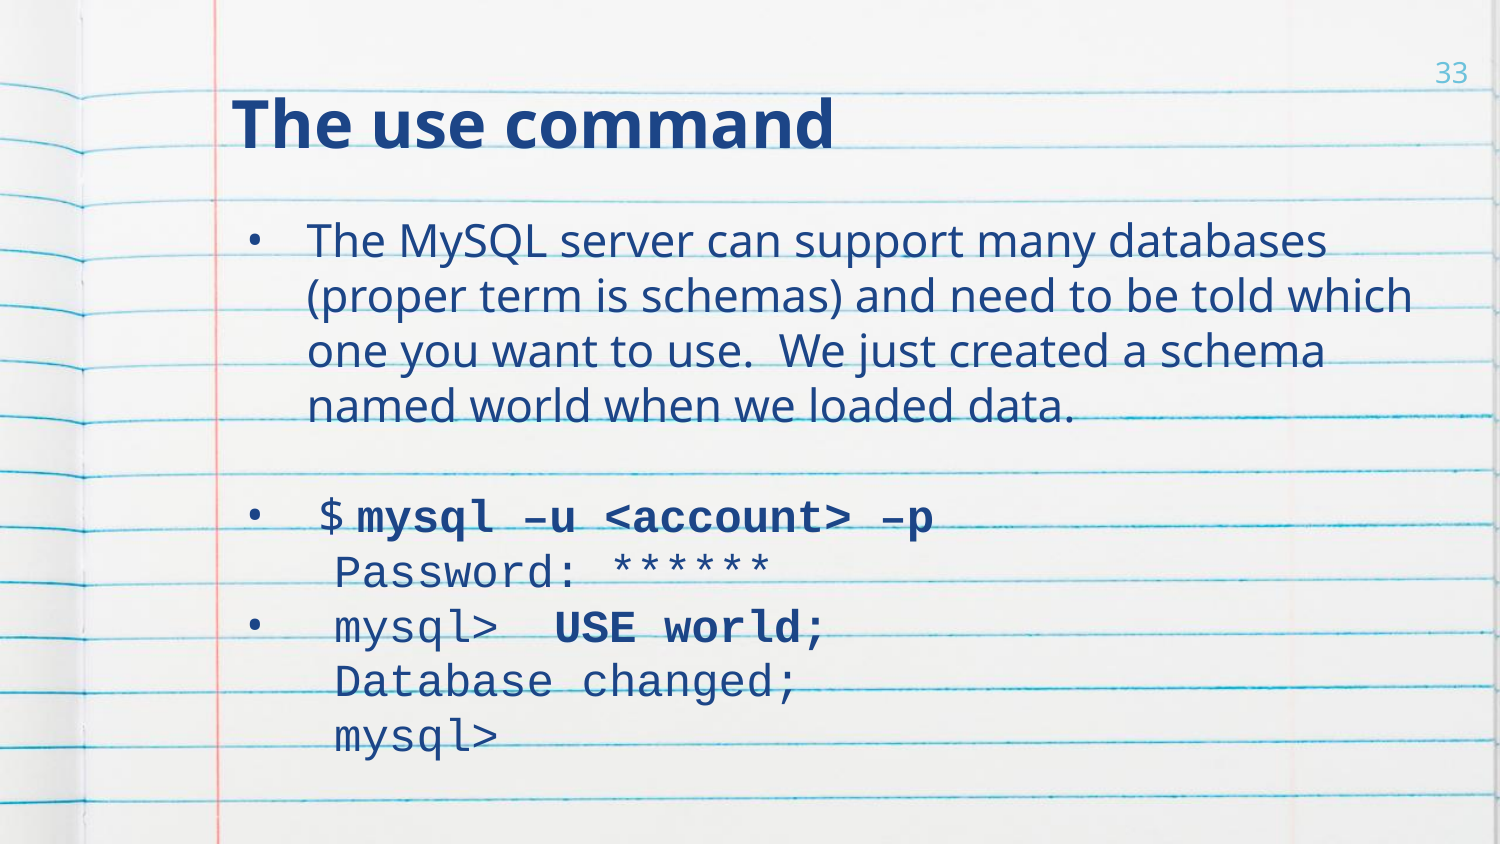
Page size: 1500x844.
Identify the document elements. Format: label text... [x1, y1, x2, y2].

picture [0, 0, 1500, 844]
title The use command [231, 21, 1425, 162]
slide_number <number> [1378, 41, 1469, 107]
list The MySQL server can support many databases (proper term is schemas) and need to be told which one you want to use. We just created a schema named world when we loaded data. $ mysql –u <account> –p Password: ****** mysql> USE world; Database changed; mysql> [231, 211, 1425, 748]
